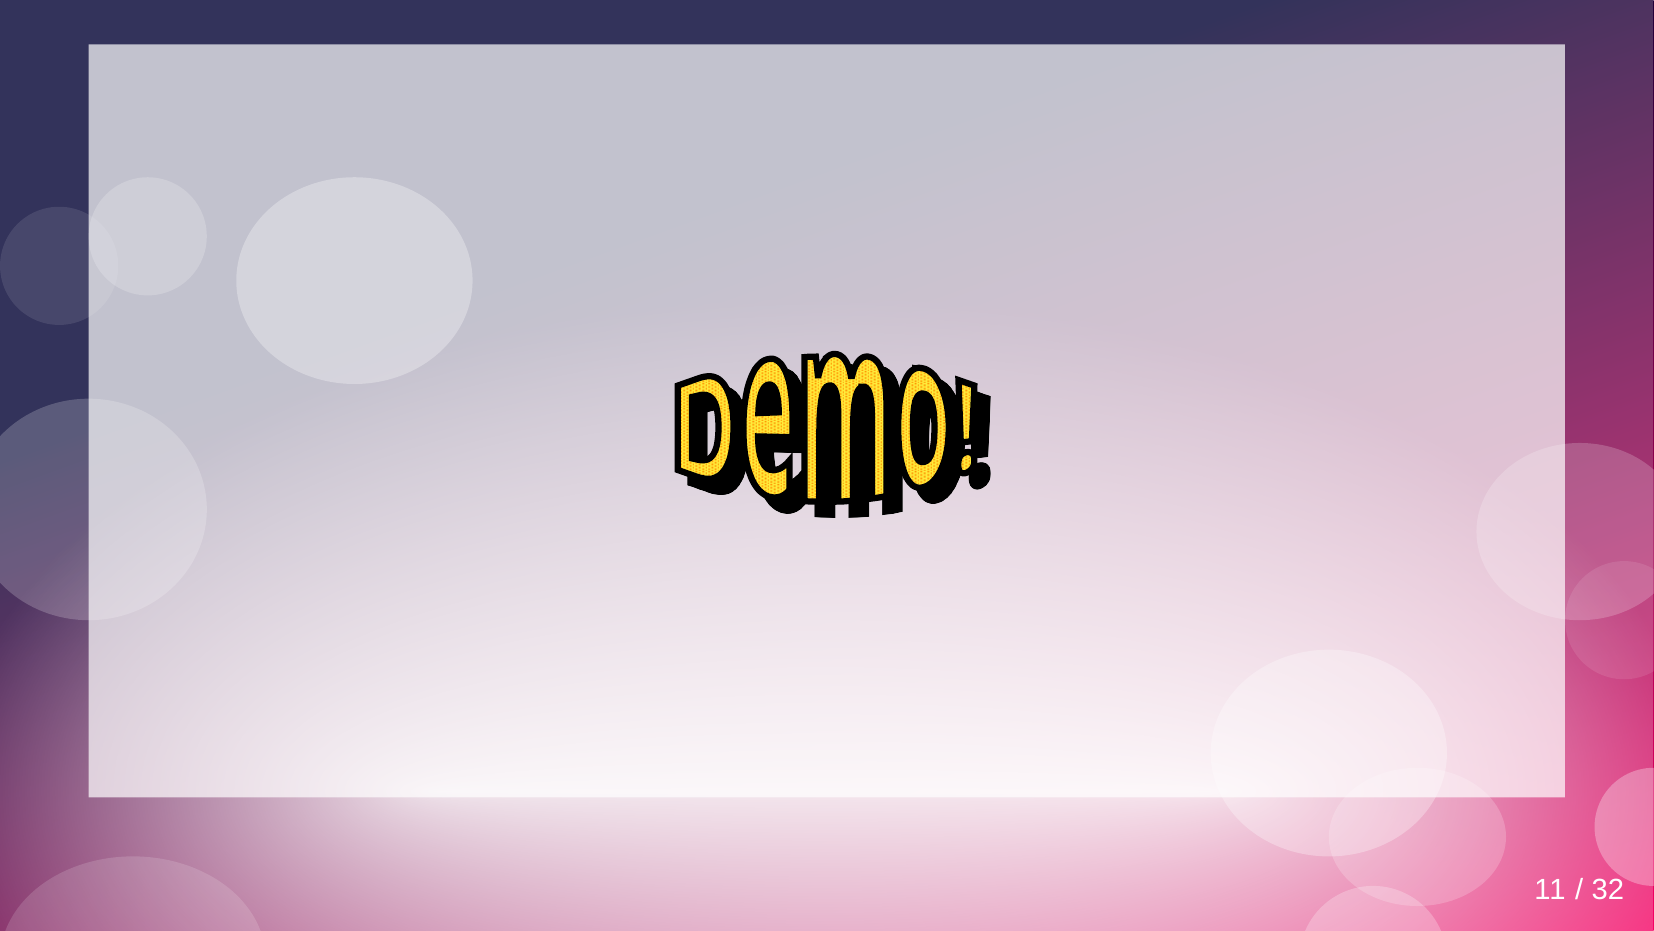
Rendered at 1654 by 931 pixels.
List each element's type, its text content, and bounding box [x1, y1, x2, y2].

text_box Demo! [804, 353, 887, 502]
text_box Demo! [958, 452, 975, 474]
text_box Demo! [743, 358, 793, 498]
text_box Demo! [898, 367, 949, 488]
text_box Demo! [958, 380, 975, 443]
text_box [88, 44, 1565, 798]
text_box Demo! [677, 376, 734, 479]
